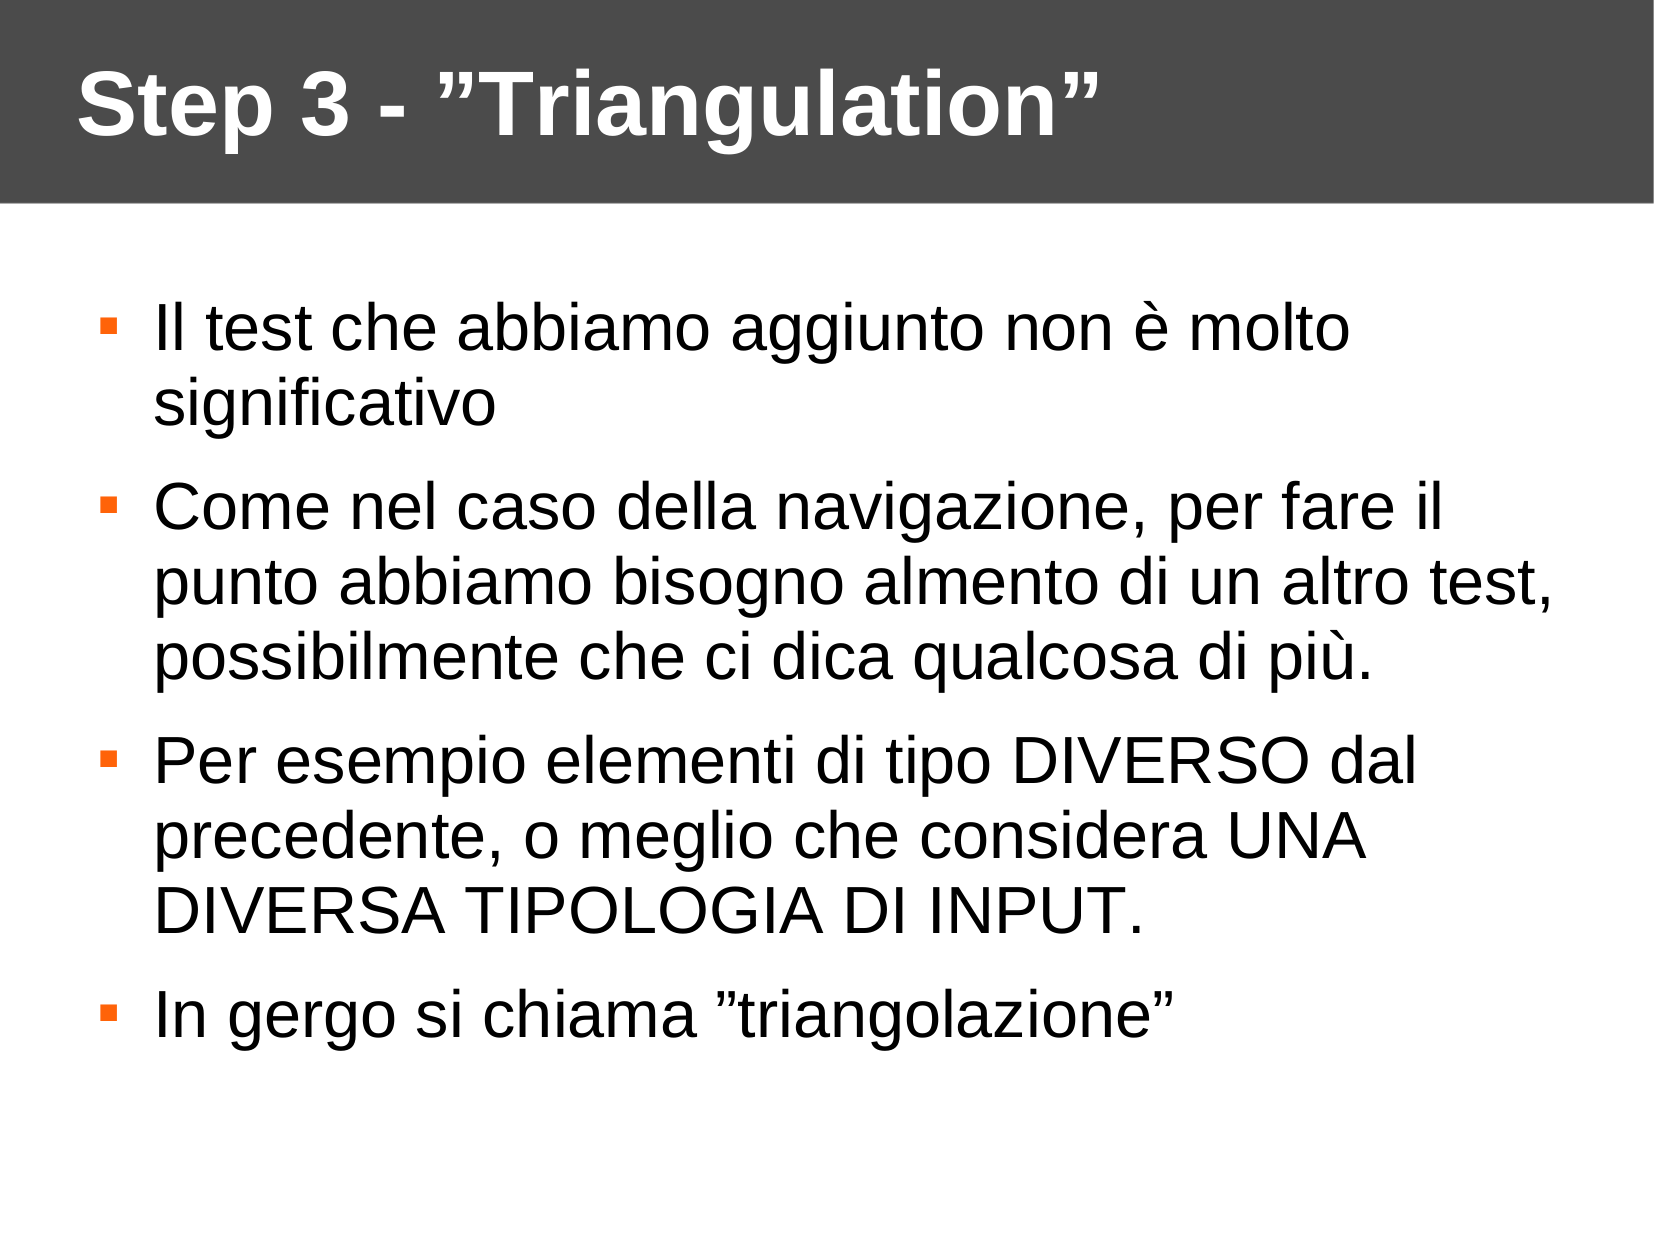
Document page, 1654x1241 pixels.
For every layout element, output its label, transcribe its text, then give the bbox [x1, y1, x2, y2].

list Il test che abbiamo aggiunto non è molto significativo Come nel caso della navigazione, per fare il punto abbiamo bisogno almento di un altro test, possibilmente che ci dica qualcosa di più. Per esempio elementi di tipo DIVERSO dal precedente, o meglio che considera UNA DIVERSA TIPOLOGIA DI INPUT. In gergo si chiama ”triangolazione” [82, 290, 1571, 1157]
picture [0, 0, 1654, 1241]
title Step 3 - ”Triangulation” [76, 0, 1565, 208]
